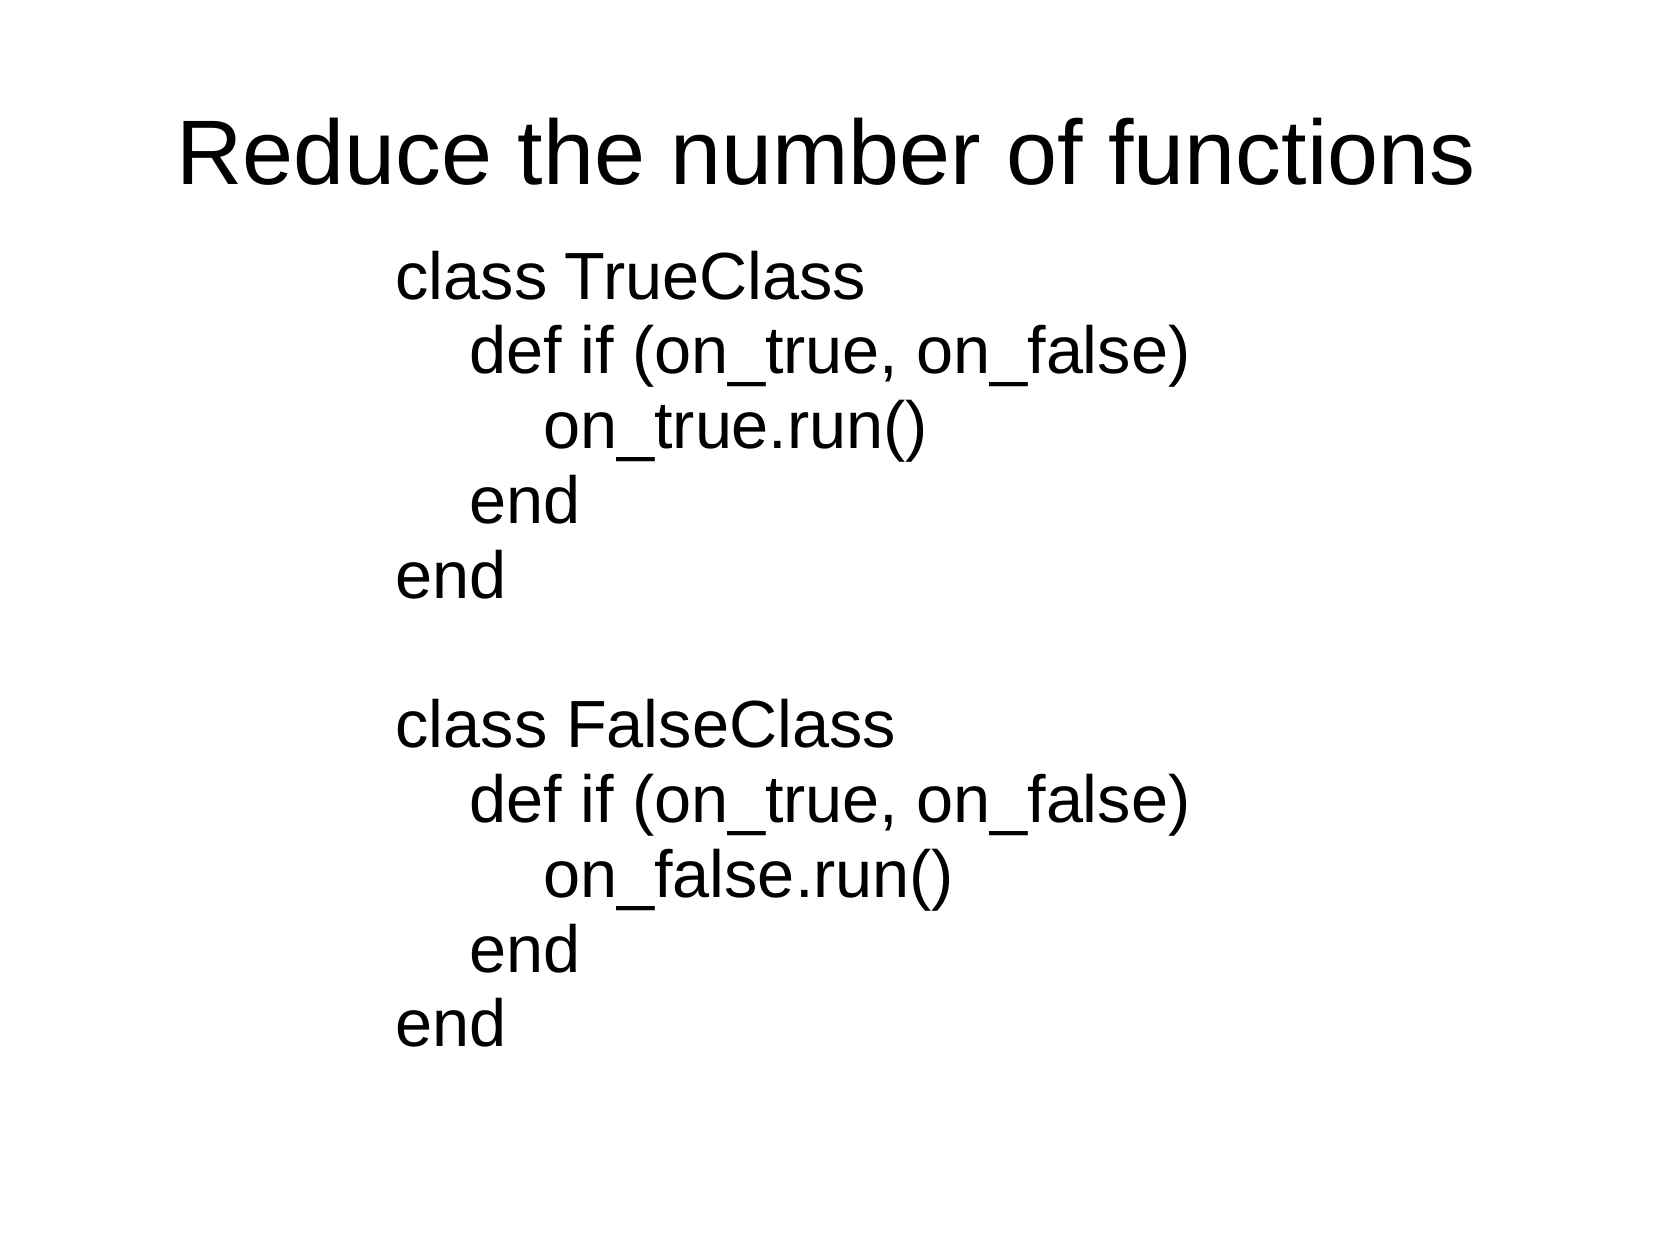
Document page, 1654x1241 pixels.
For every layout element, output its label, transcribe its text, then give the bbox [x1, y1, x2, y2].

subtitle class TrueClass def if (on_true, on_false) on_true.run() end end class FalseClass def if (on_true, on_false) on_false.run() end end [395, 238, 1258, 1062]
title Reduce the number of functions [82, 49, 1571, 257]
